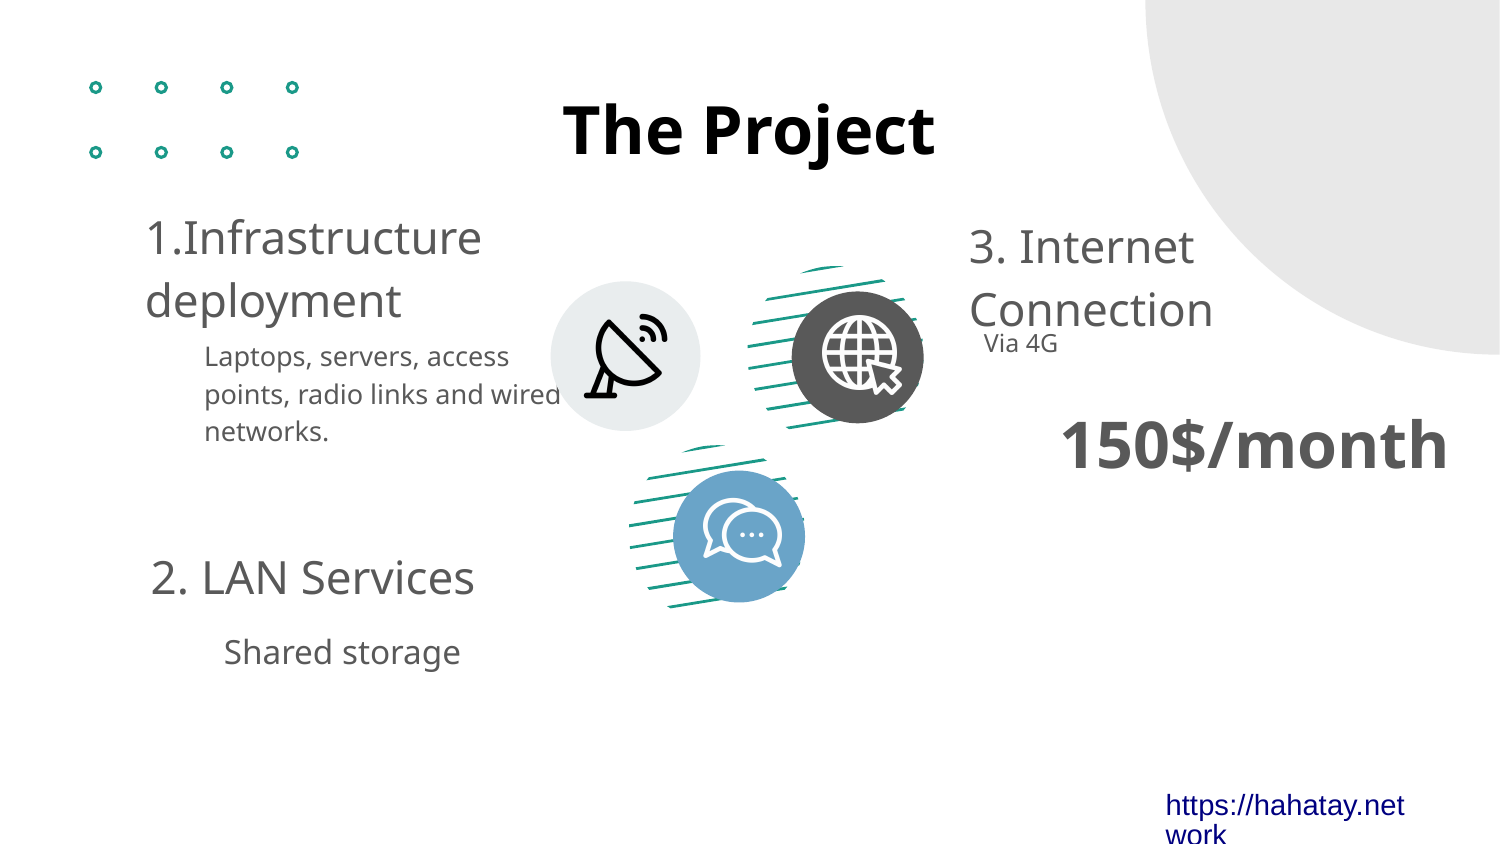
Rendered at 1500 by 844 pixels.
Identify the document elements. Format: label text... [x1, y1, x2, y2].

picture [703, 493, 782, 572]
text_box [800, 266, 844, 274]
text_box [765, 279, 886, 302]
subtitle Laptops, servers, access points, radio links and wired networks. [189, 319, 582, 452]
text_box [550, 281, 701, 431]
subtitle 2. LAN Services [135, 545, 601, 599]
subtitle Via 4G [968, 307, 1361, 464]
picture [581, 311, 670, 401]
title The Project [116, 72, 1383, 167]
text_box [646, 458, 767, 481]
picture [822, 315, 902, 395]
subtitle 1.Infrastructure deployment [54, 191, 514, 335]
subtitle Shared storage [208, 610, 573, 689]
text_box [681, 445, 726, 453]
text_box [628, 470, 806, 609]
text_box [747, 291, 924, 430]
subtitle 3. Internet Connection [953, 246, 1468, 299]
text_box 150$/month [1044, 389, 1484, 484]
